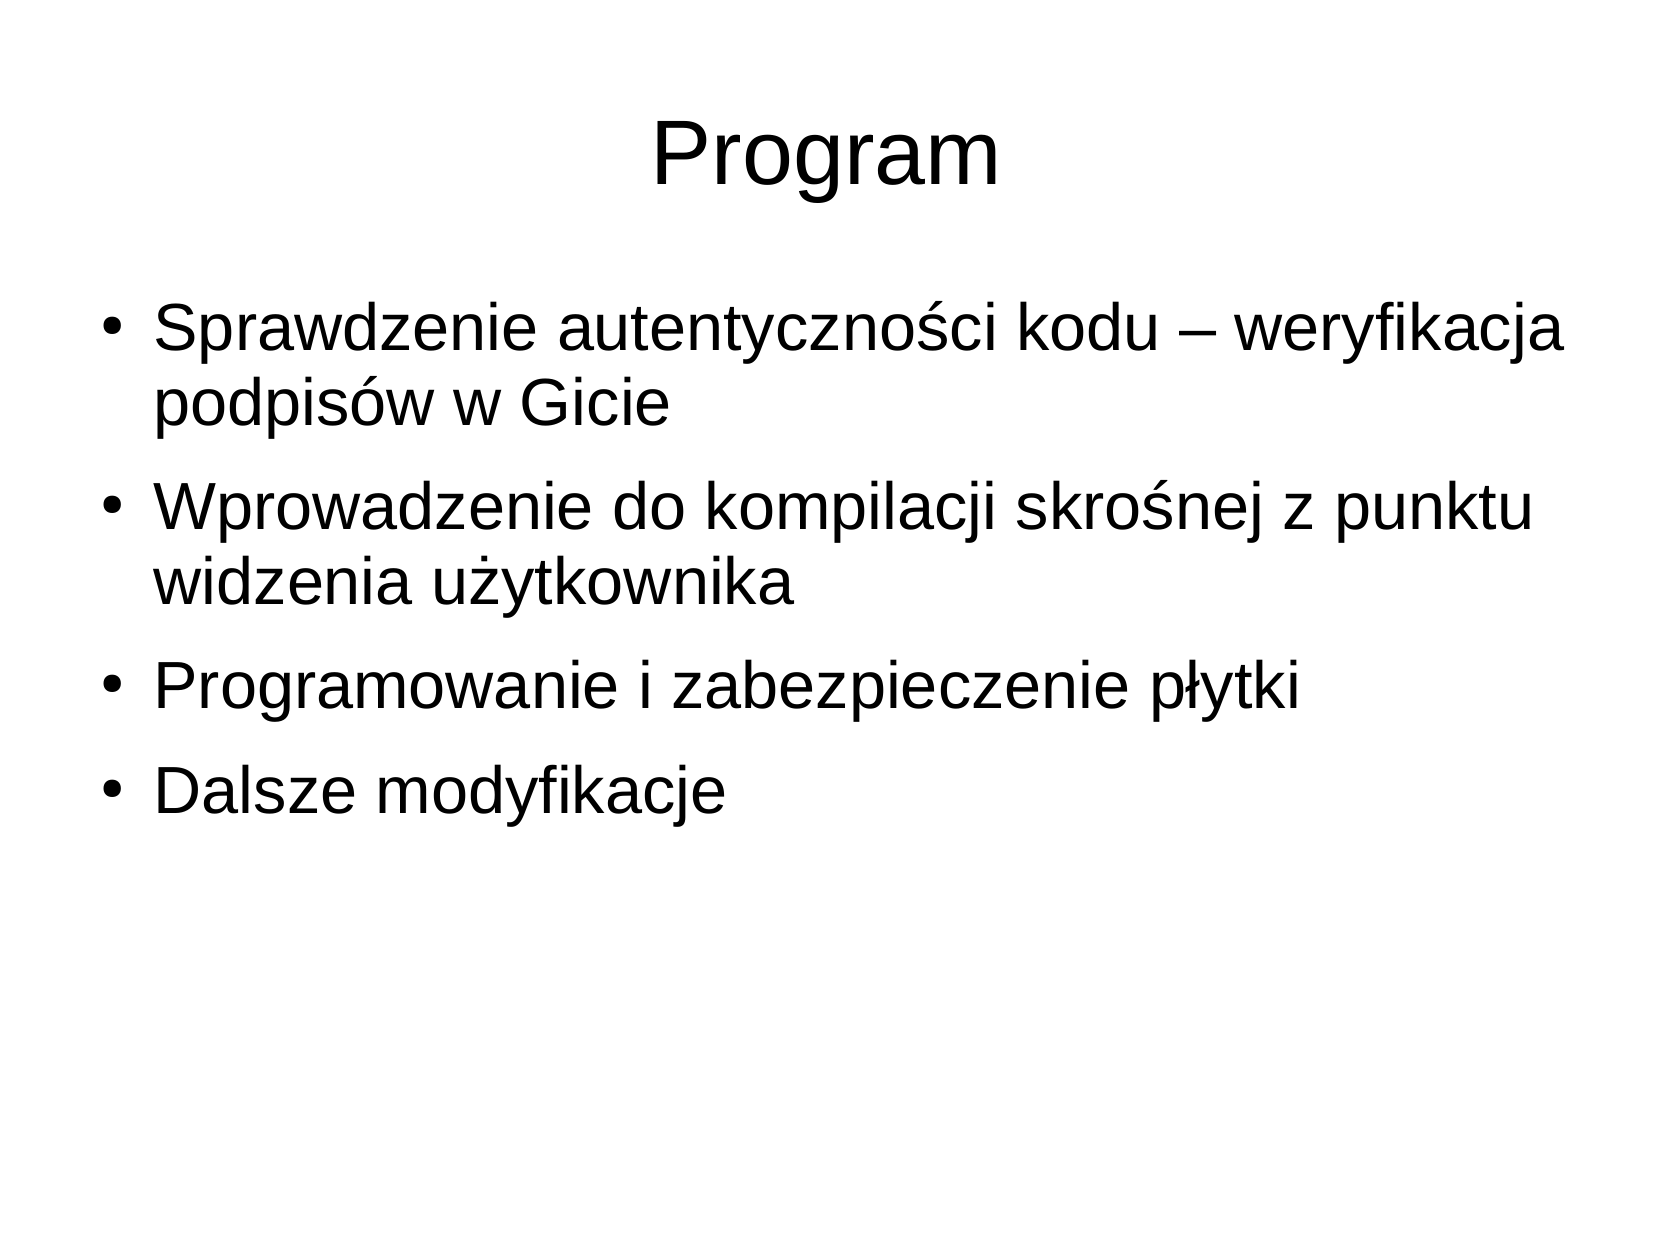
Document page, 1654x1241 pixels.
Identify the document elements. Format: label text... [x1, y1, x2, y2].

title Program [82, 49, 1571, 257]
list Sprawdzenie autentyczności kodu – weryfikacja podpisów w Gicie Wprowadzenie do kompilacji skrośnej z punktu widzenia użytkownika Programowanie i zabezpieczenie płytki Dalsze modyfikacje [82, 290, 1571, 1010]
